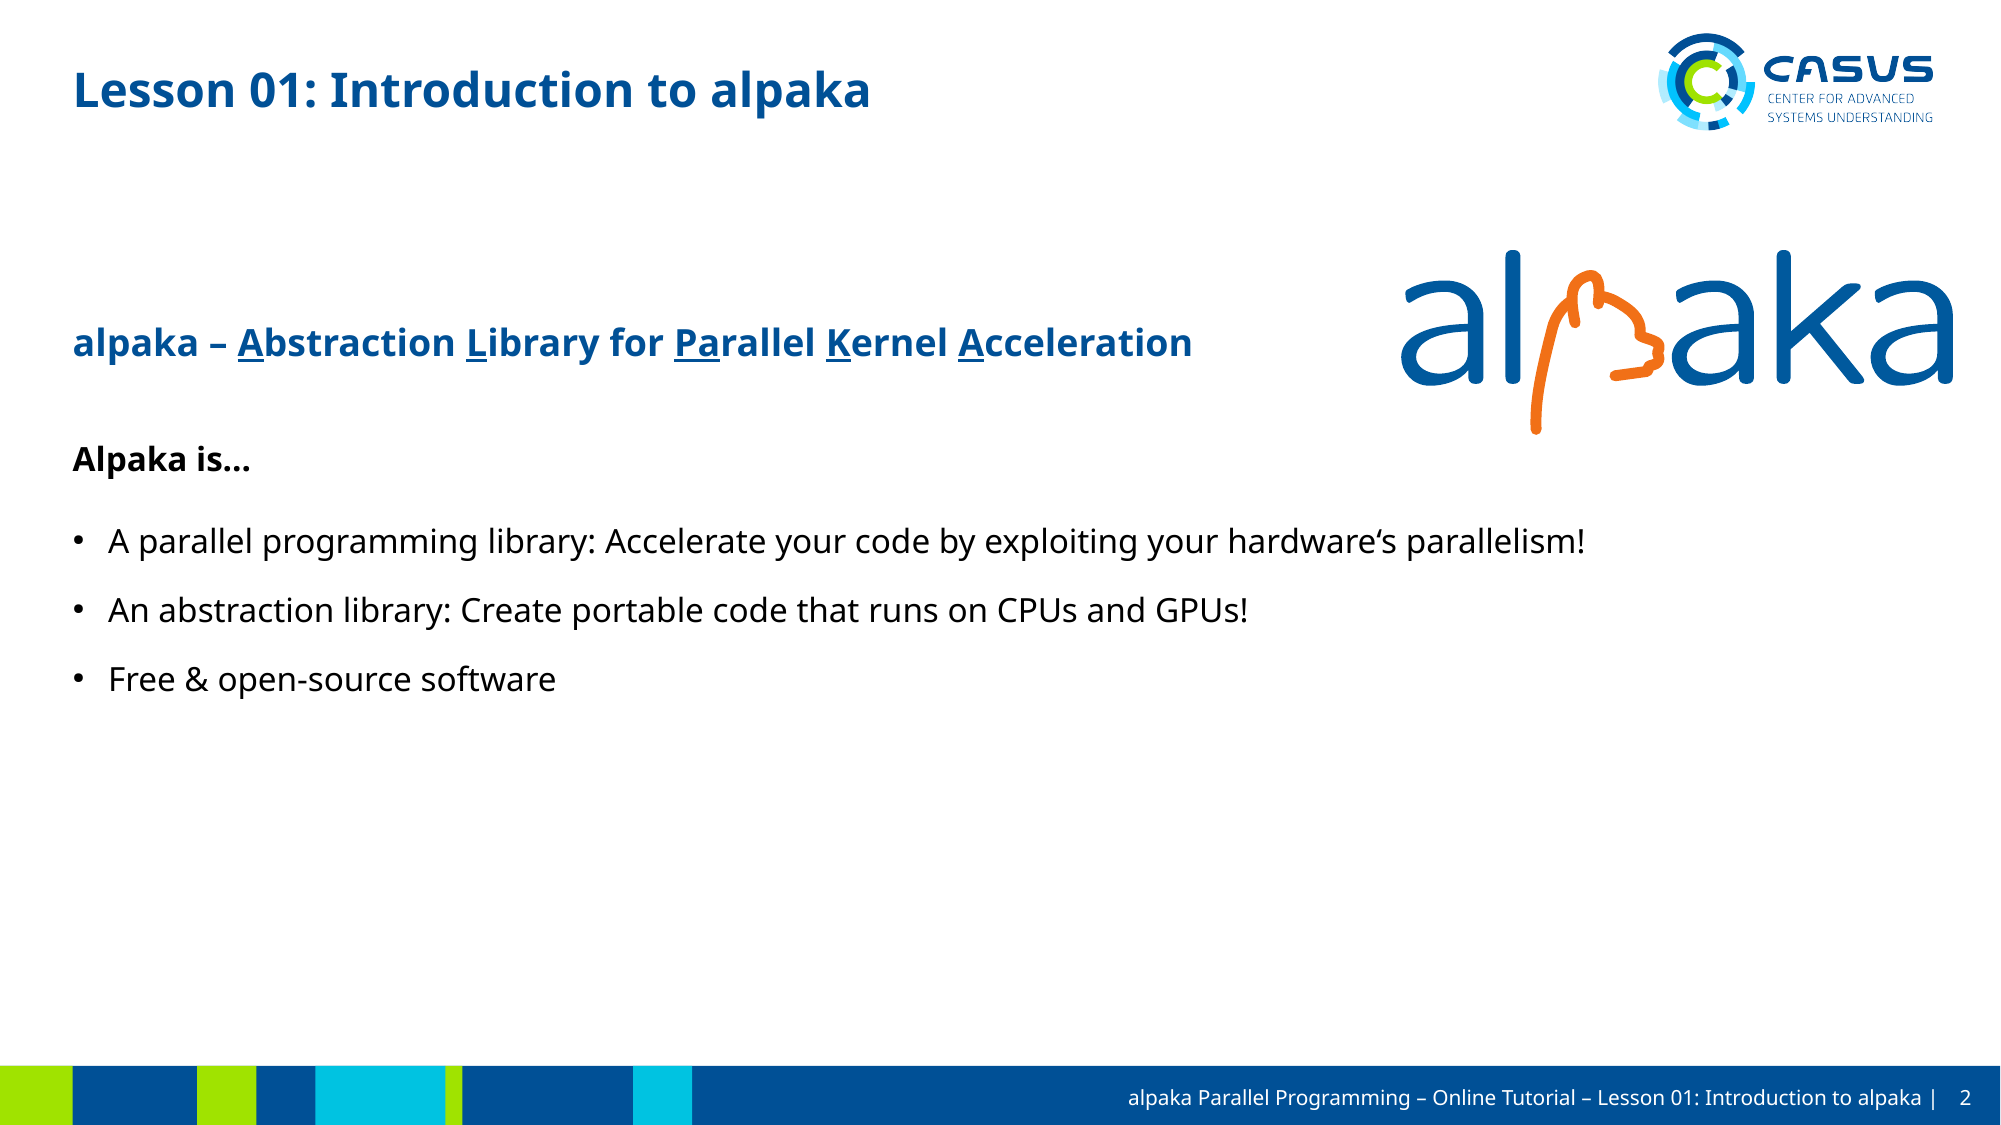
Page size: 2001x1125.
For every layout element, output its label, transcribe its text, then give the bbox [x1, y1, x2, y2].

list alpaka – Abstraction Library for Parallel Kernel Acceleration Alpaka is… A parallel programming library: Accelerate your code by exploiting your hardware‘s parallelism! An abstraction library: Create portable code that runs on CPUs and GPUs! Free & open-source software [72, 316, 1620, 979]
picture [1658, 33, 1933, 131]
title Lesson 01: Introduction to alpaka [72, 54, 1620, 123]
picture [1399, 248, 1955, 437]
